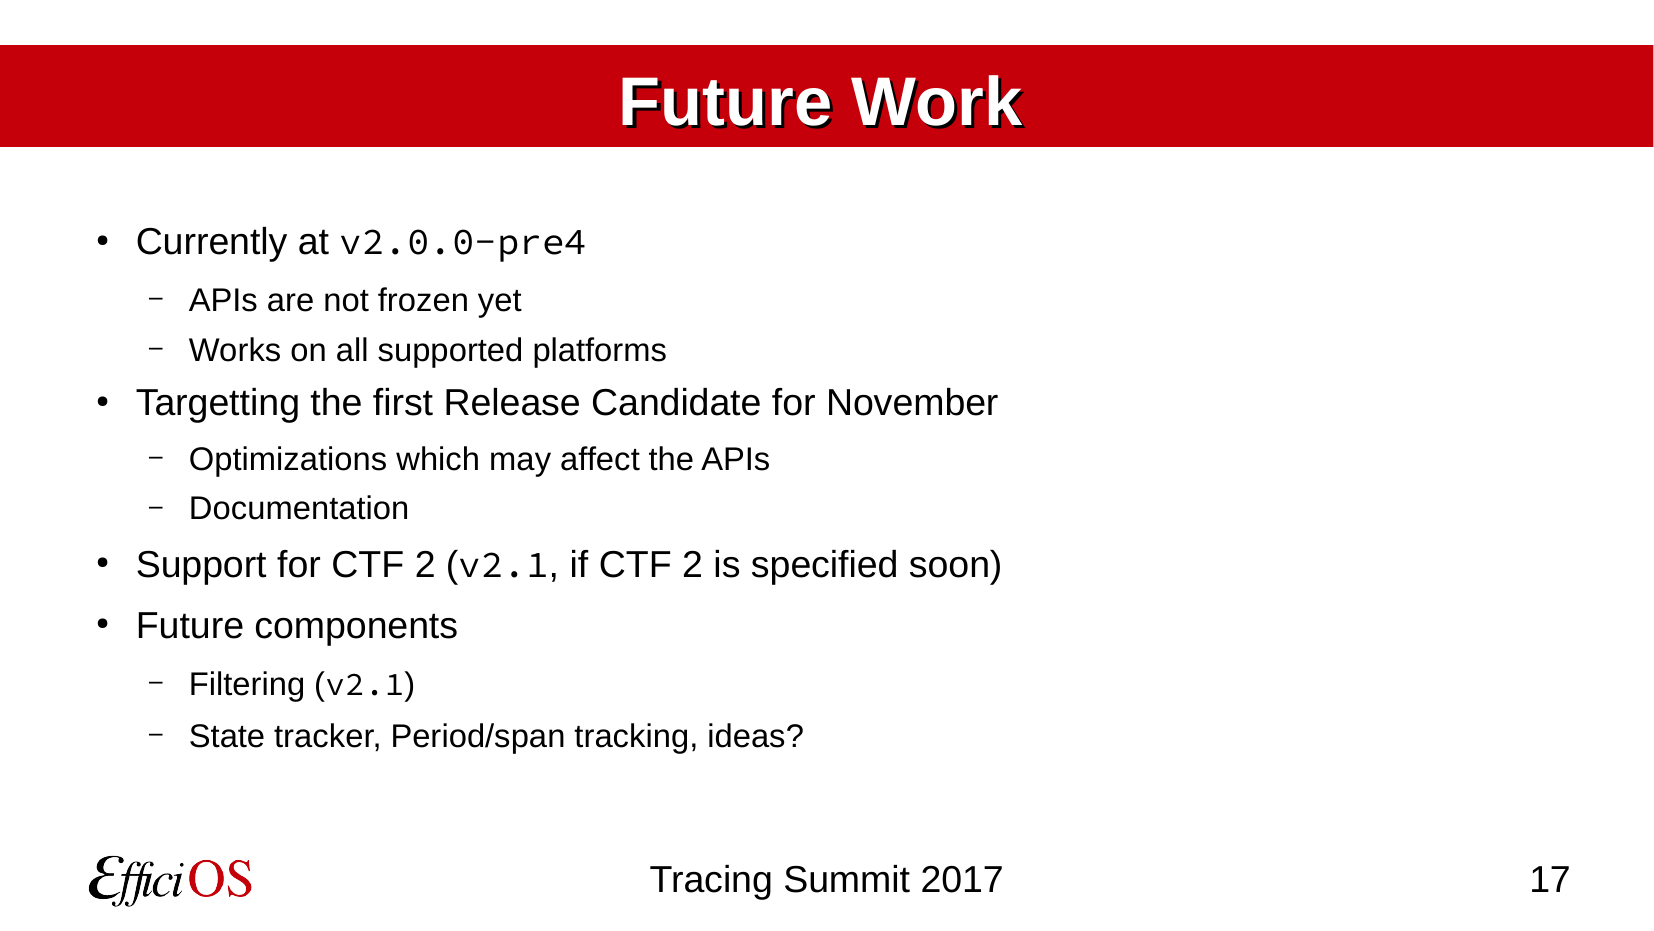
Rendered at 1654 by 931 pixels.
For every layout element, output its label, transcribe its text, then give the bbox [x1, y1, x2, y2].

picture [82, 853, 260, 910]
list Currently at v2.0.0-pre4 APIs are not frozen yet Works on all supported platforms Targetting the first Release Candidate for November Optimizations which may affect the APIs Documentation Support for CTF 2 (v2.1, if CTF 2 is specified soon) Future components Filtering (v2.1) State tracker, Period/span tracking, ideas? [82, 217, 1571, 758]
title Future Work [76, 24, 1565, 180]
